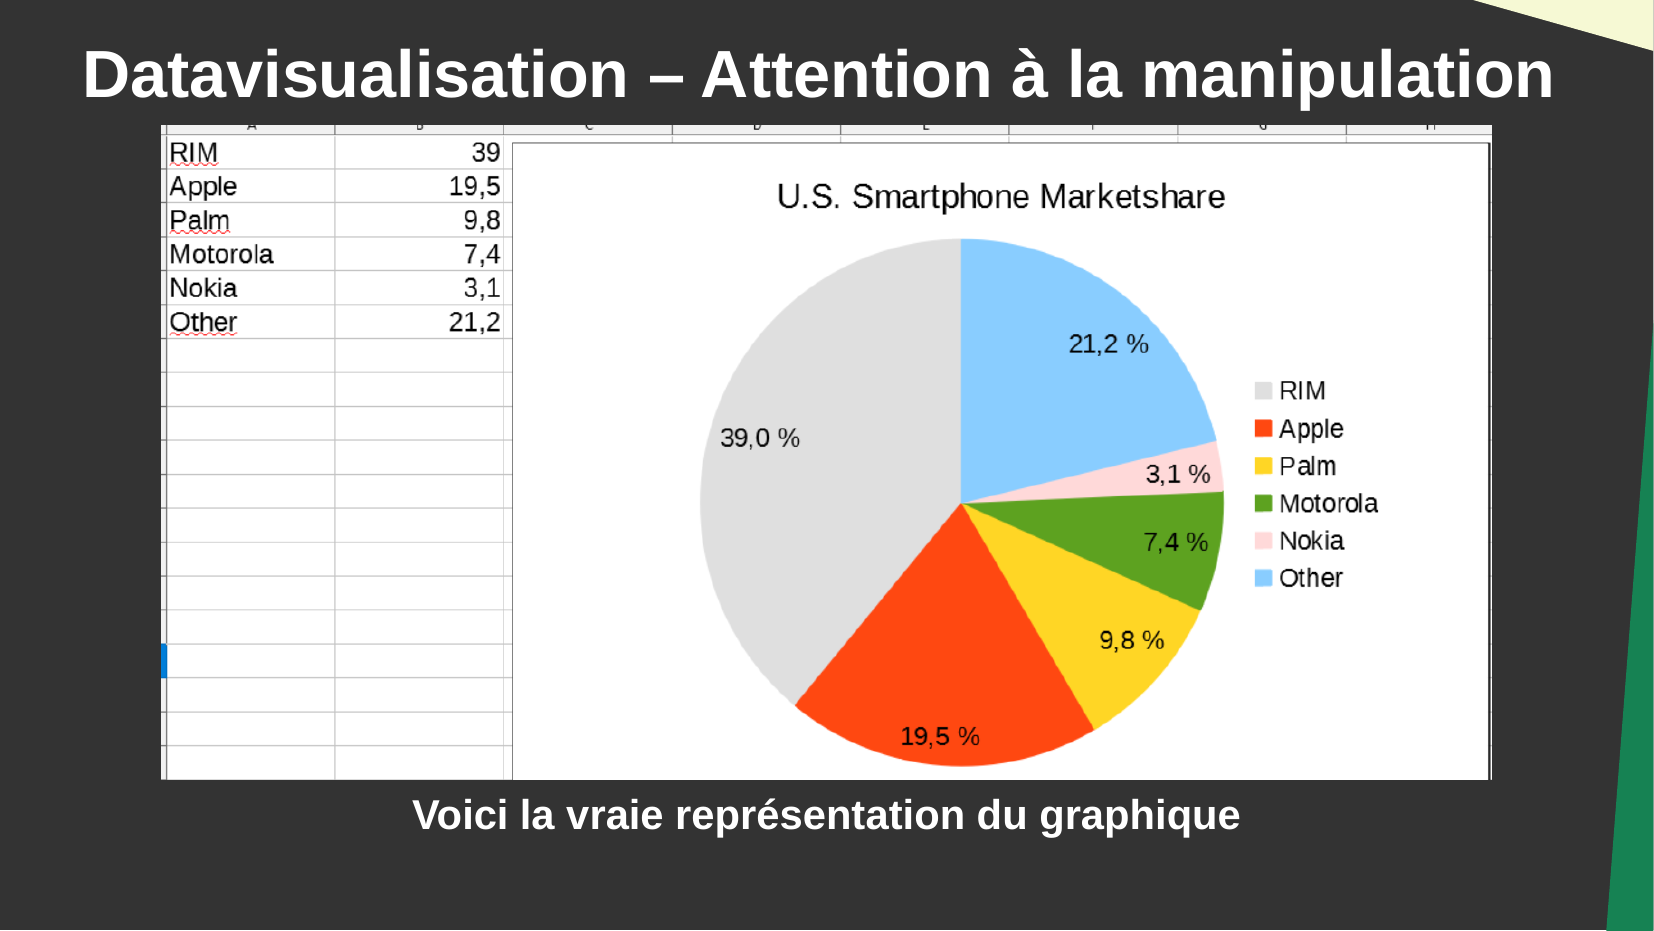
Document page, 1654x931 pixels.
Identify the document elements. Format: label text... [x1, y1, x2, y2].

text_box [1606, 313, 1654, 931]
title Voici la vraie représentation du graphique [31, 791, 1622, 838]
text_box [1473, 0, 1654, 52]
title Datavisualisation – Attention à la manipulation [82, 37, 1571, 122]
picture [161, 125, 1492, 780]
